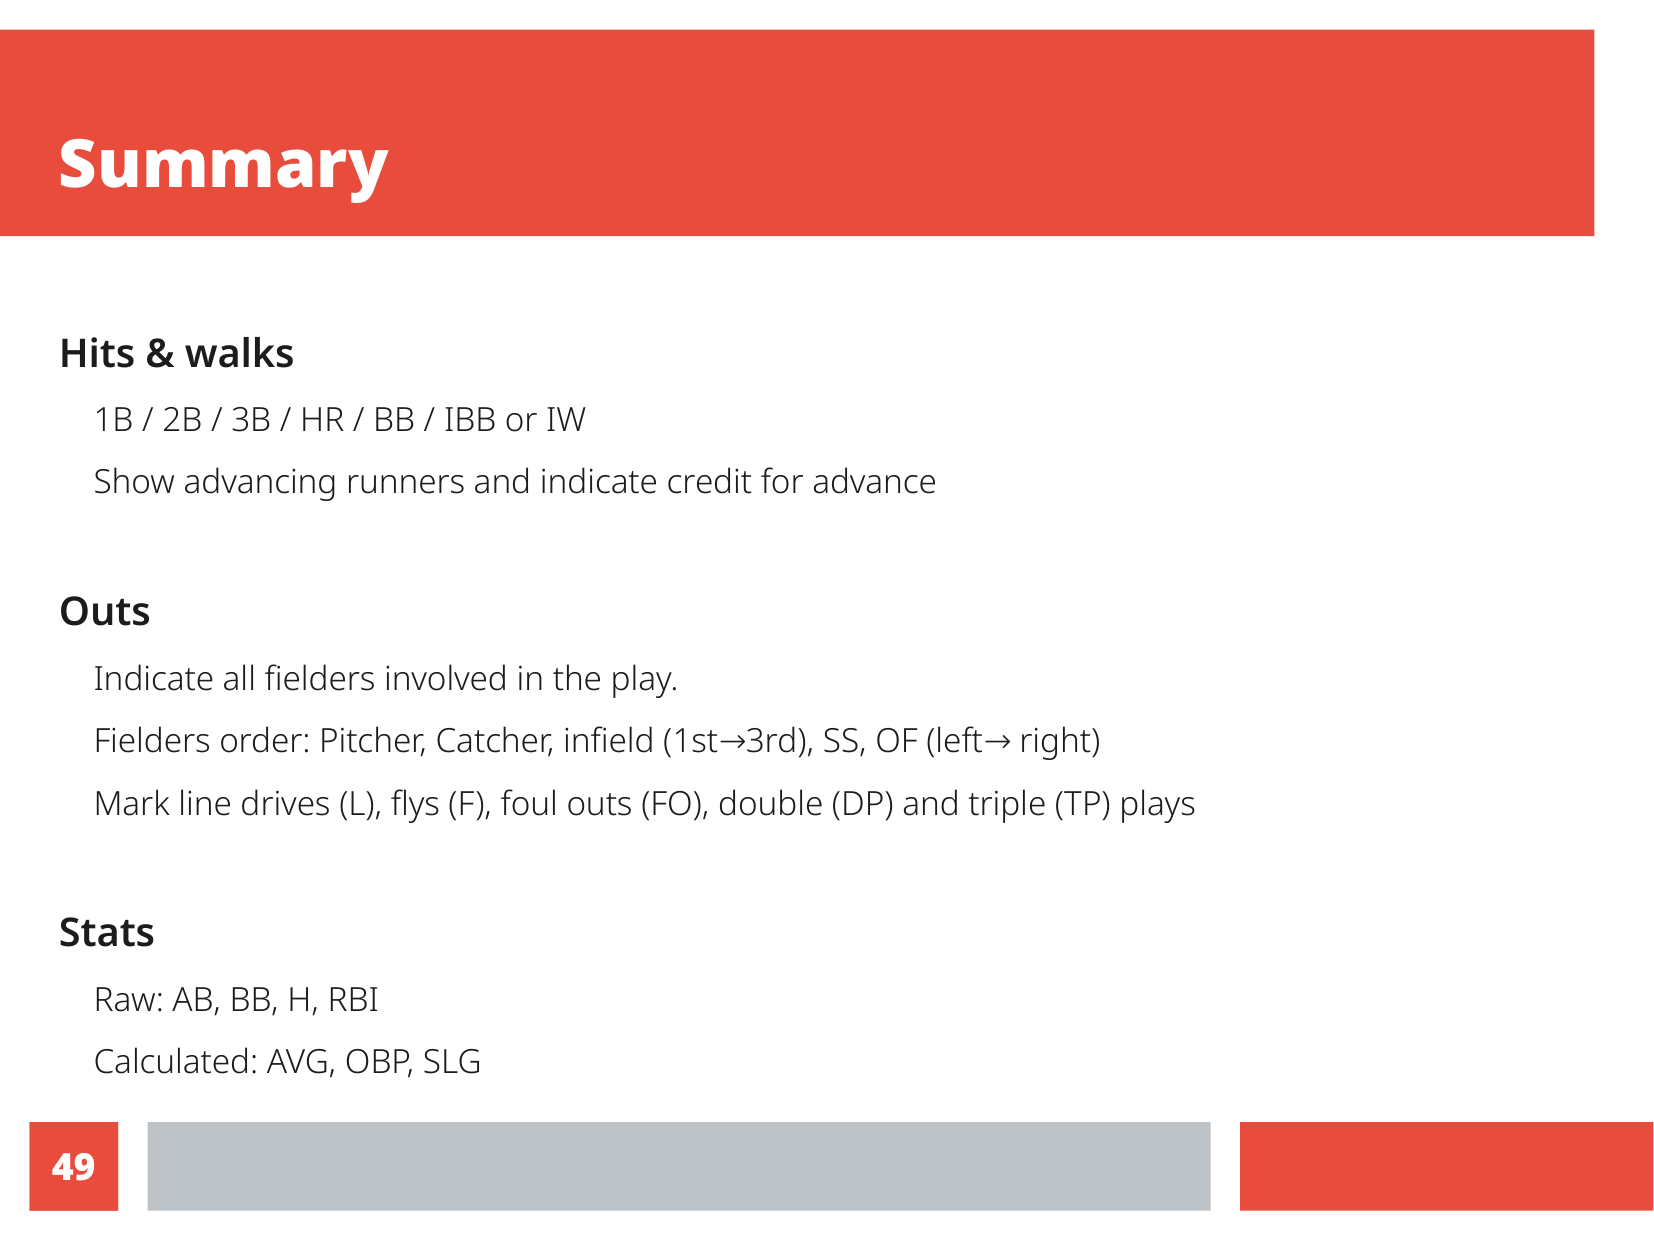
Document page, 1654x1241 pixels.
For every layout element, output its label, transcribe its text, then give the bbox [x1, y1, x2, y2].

list Hits & walks 1B / 2B / 3B / HR / BB / IBB or IW Show advancing runners and indicate credit for advance Outs Indicate all fielders involved in the play. Fielders order: Pitcher, Catcher, infield (1st→3rd), SS, OF (left→ right) Mark line drives (L), flys (F), foul outs (FO), double (DP) and triple (TP) plays Stats Raw: AB, BB, H, RBI Calculated: AVG, OBP, SLG [59, 324, 1565, 1093]
title Summary [59, 59, 1595, 207]
